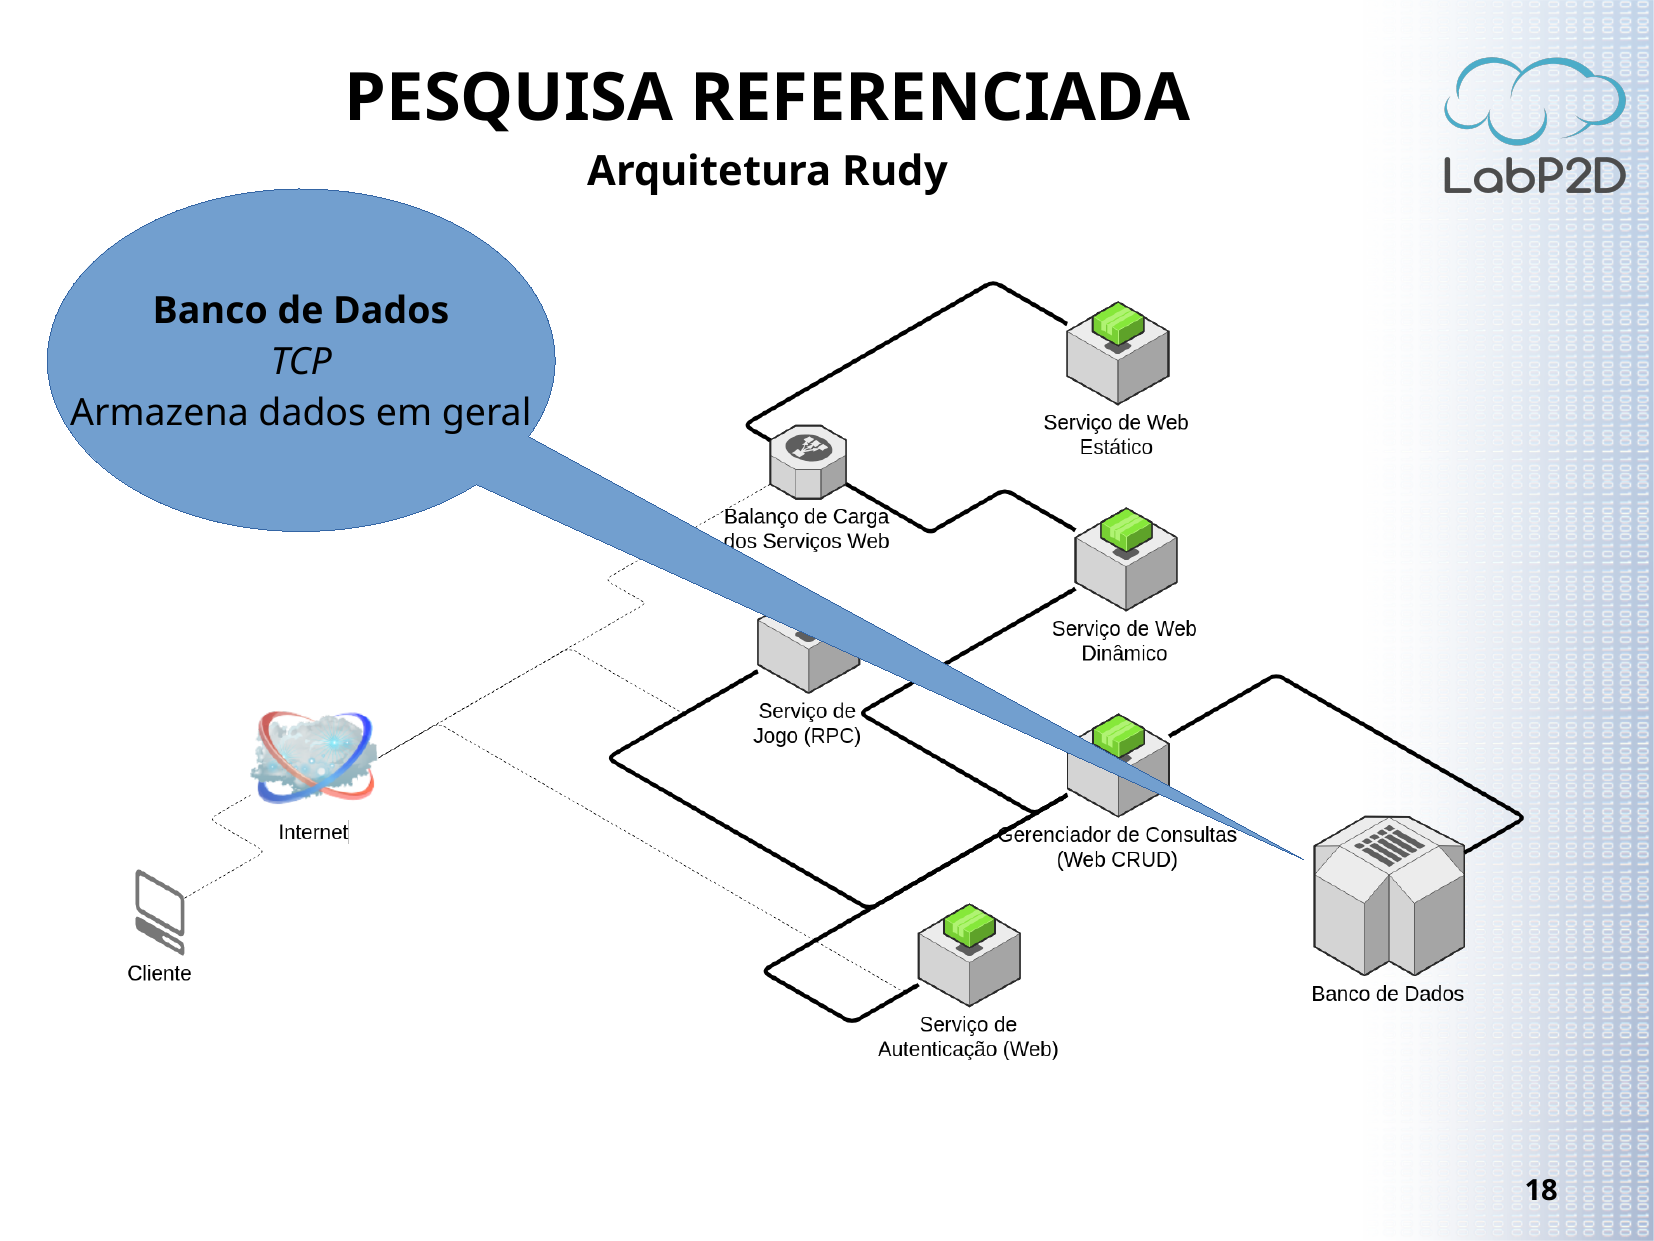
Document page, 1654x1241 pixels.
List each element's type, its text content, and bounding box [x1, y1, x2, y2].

text_box Banco de Dados TCP Armazena dados em geral [47, 188, 1304, 860]
picture [127, 1, 1654, 1240]
title PESQUISA REFERENCIADA Arquitetura Rudy [82, 19, 1453, 227]
